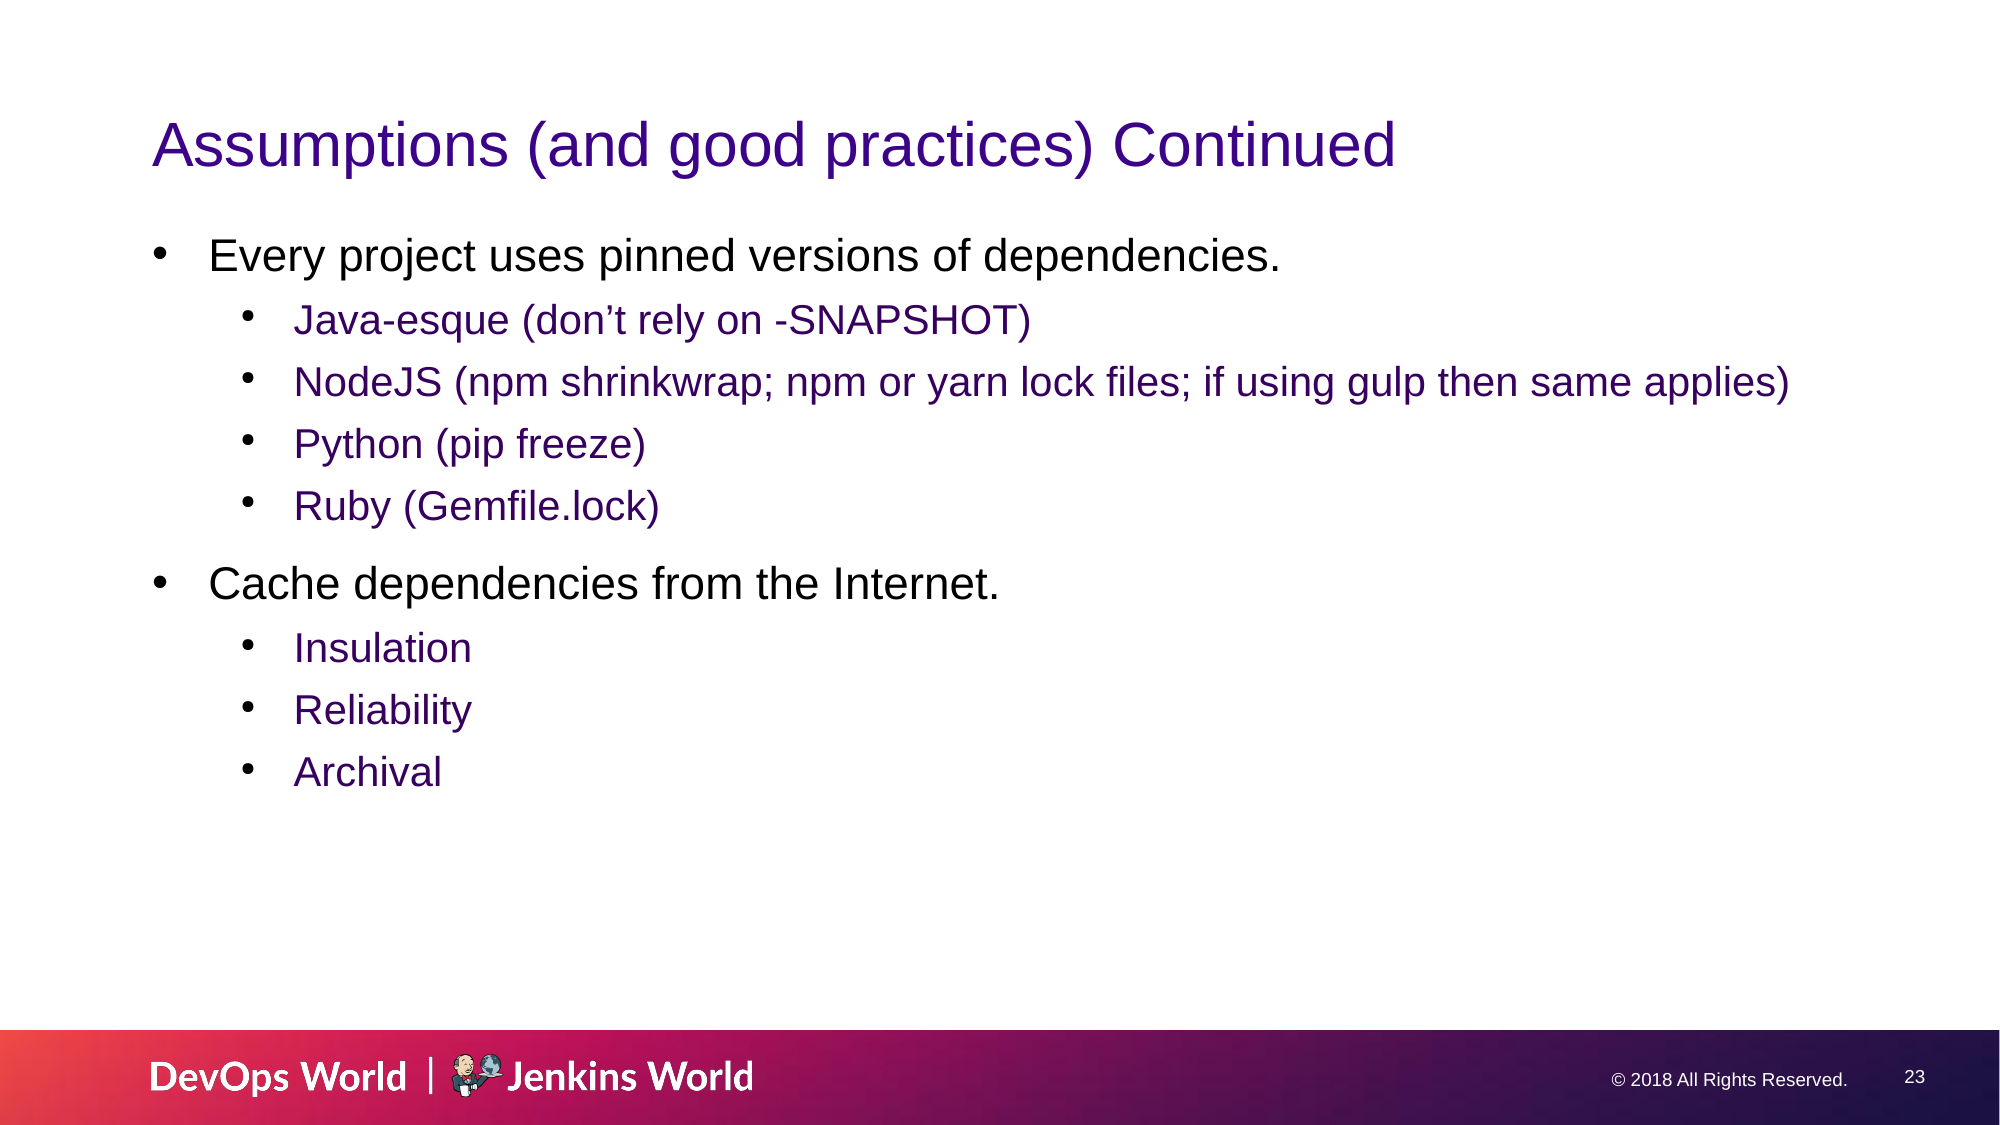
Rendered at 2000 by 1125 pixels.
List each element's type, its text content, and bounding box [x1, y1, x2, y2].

picture [0, 1030, 2000, 1125]
list Every project uses pinned versions of dependencies. Java-esque (don’t rely on -SNAPSHOT) NodeJS (npm shrinkwrap; npm or yarn lock files; if using gulp then same applies) Python (pip freeze) Ruby (Gemfile.lock) Cache dependencies from the Internet. Insulation Reliability Archival [152, 225, 1848, 975]
title Assumptions (and good practices) Continued [152, 60, 1848, 180]
